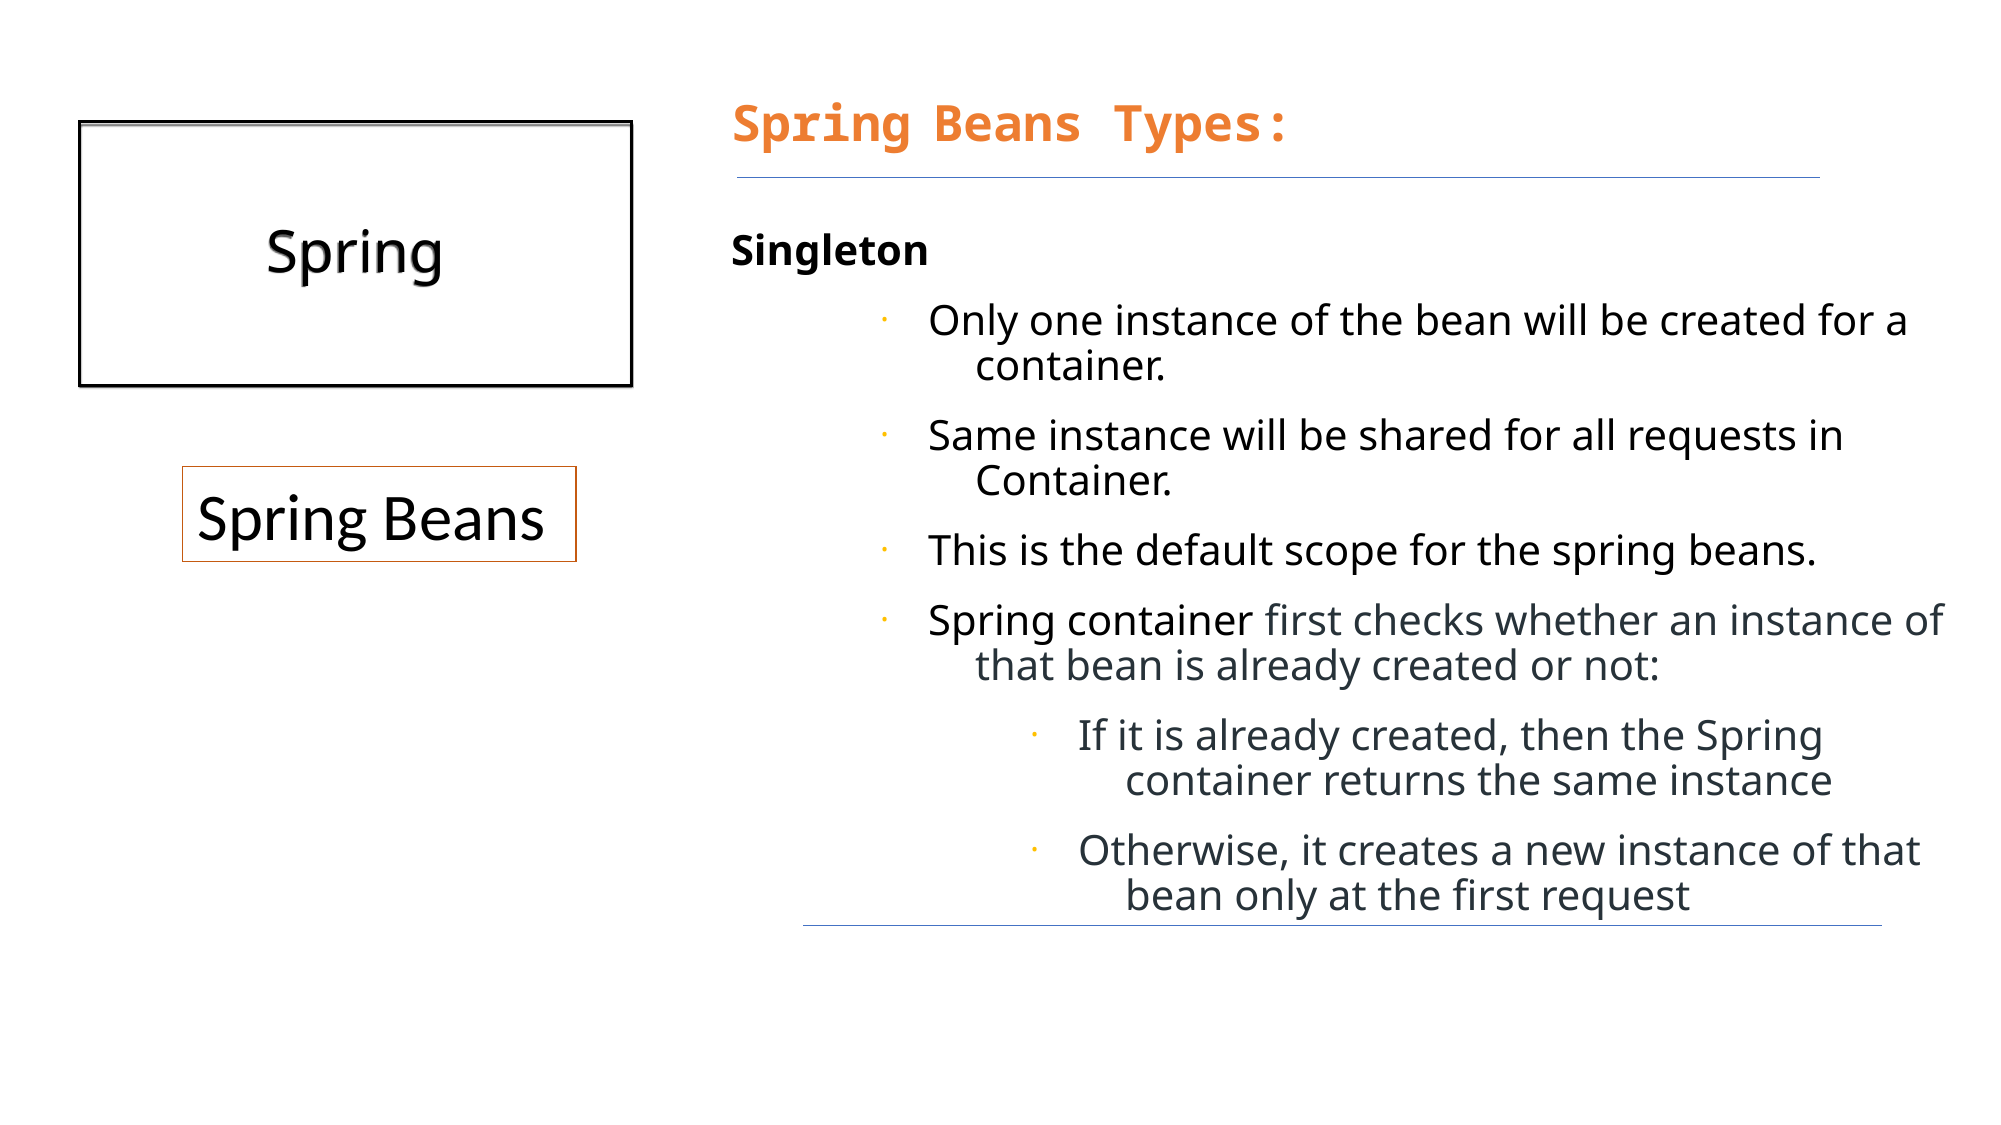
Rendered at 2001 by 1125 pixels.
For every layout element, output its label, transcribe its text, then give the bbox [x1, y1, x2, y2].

text_box Spring Beans Types: [715, 83, 1716, 160]
title Spring [79, 121, 632, 386]
text_box Spring Beans [183, 467, 576, 562]
text_box Singleton Only one instance of the bean will be created for a container. Same instance will be shared for all requests in Container. This is the default scope for the spring beans. Spring container first checks whether an instance of that bean is already created or not: If it is already created, then the Spring container returns the same instance Otherwise, it creates a new instance of that bean only at the first request [715, 222, 1967, 890]
